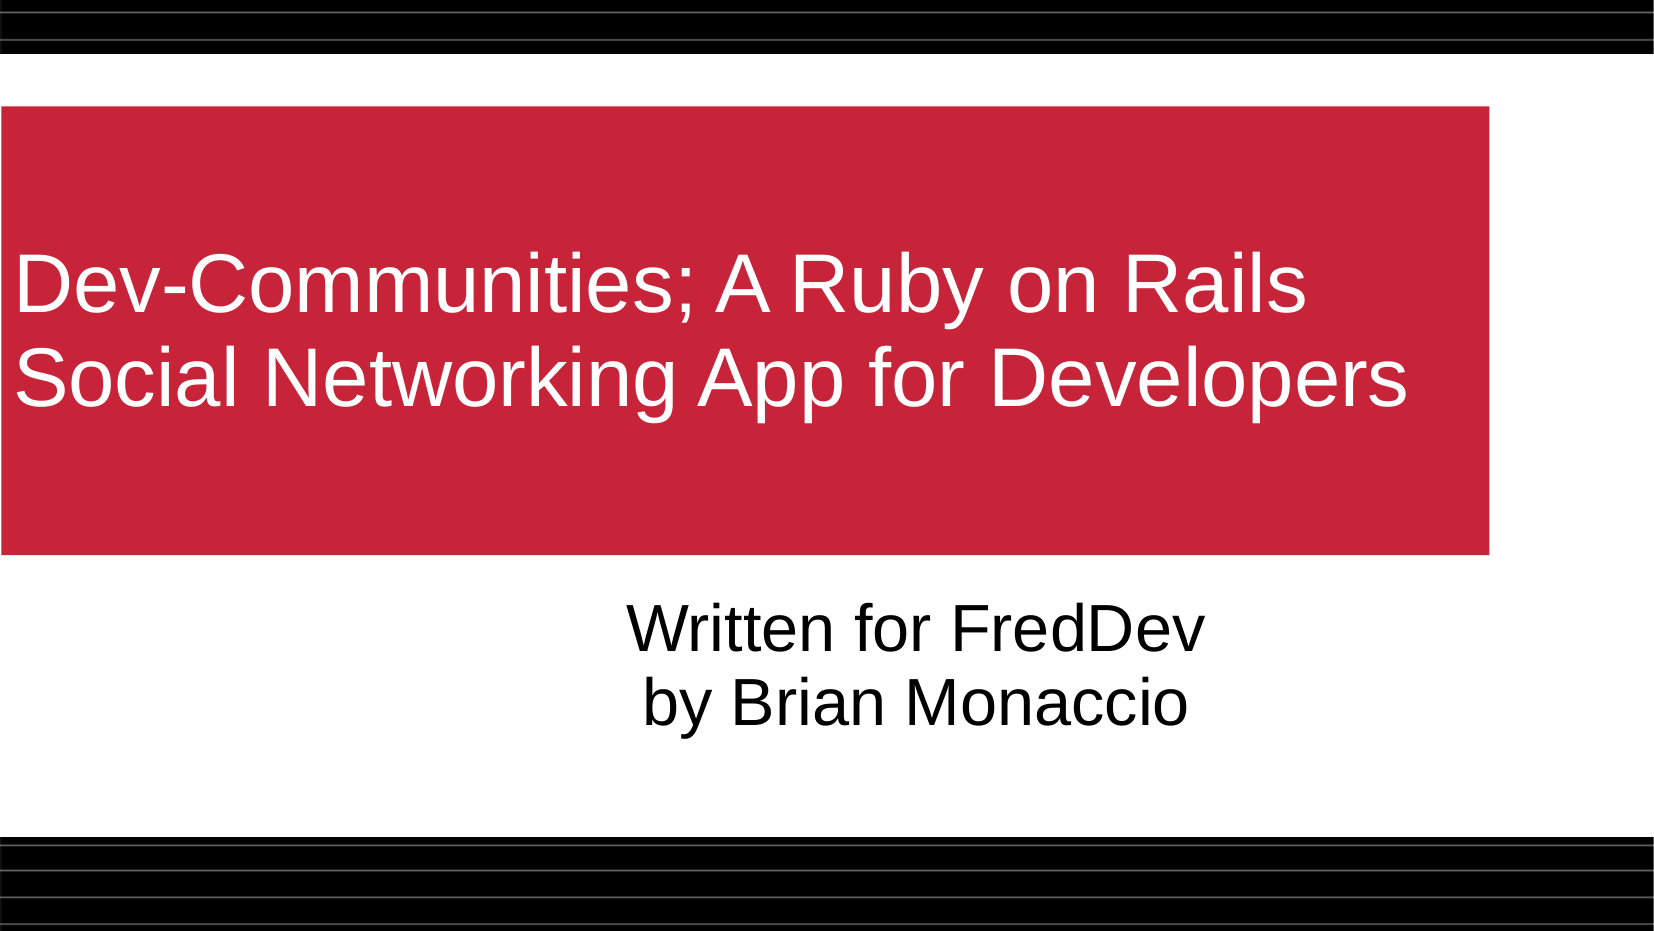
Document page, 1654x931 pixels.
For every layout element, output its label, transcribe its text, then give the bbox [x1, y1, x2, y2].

picture [0, 0, 1654, 54]
subtitle Written for FredDev by Brian Monaccio [625, 590, 1489, 804]
title Dev-Communities; A Ruby on Rails Social Networking App for Developers [1, 106, 1490, 556]
picture [0, 837, 1654, 931]
